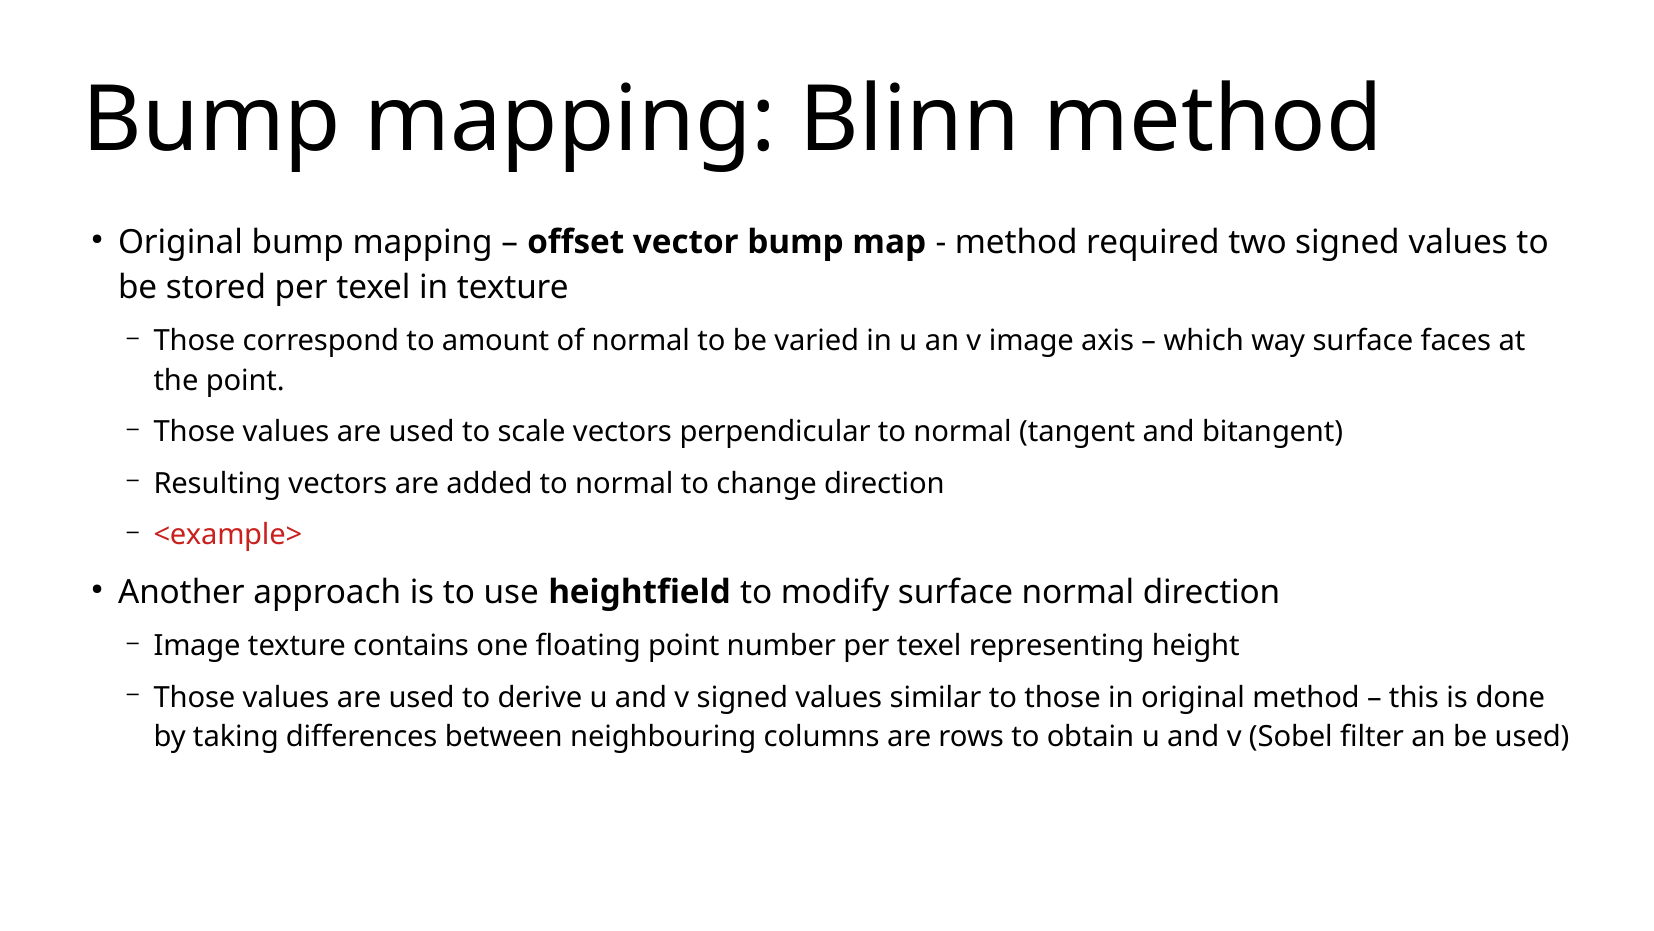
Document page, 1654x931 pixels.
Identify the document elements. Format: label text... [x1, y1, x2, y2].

list Original bump mapping – offset vector bump map - method required two signed values to be stored per texel in texture Those correspond to amount of normal to be varied in u an v image axis – which way surface faces at the point. Those values are used to scale vectors perpendicular to normal (tangent and bitangent) Resulting vectors are added to normal to change direction <example> Another approach is to use heightfield to modify surface normal direction Image texture contains one floating point number per texel representing height Those values are used to derive u and v signed values similar to those in original method – this is done by taking differences between neighbouring columns are rows to obtain u and v (Sobel filter an be used) [82, 217, 1571, 758]
title Bump mapping: Blinn method [82, 37, 1571, 193]
